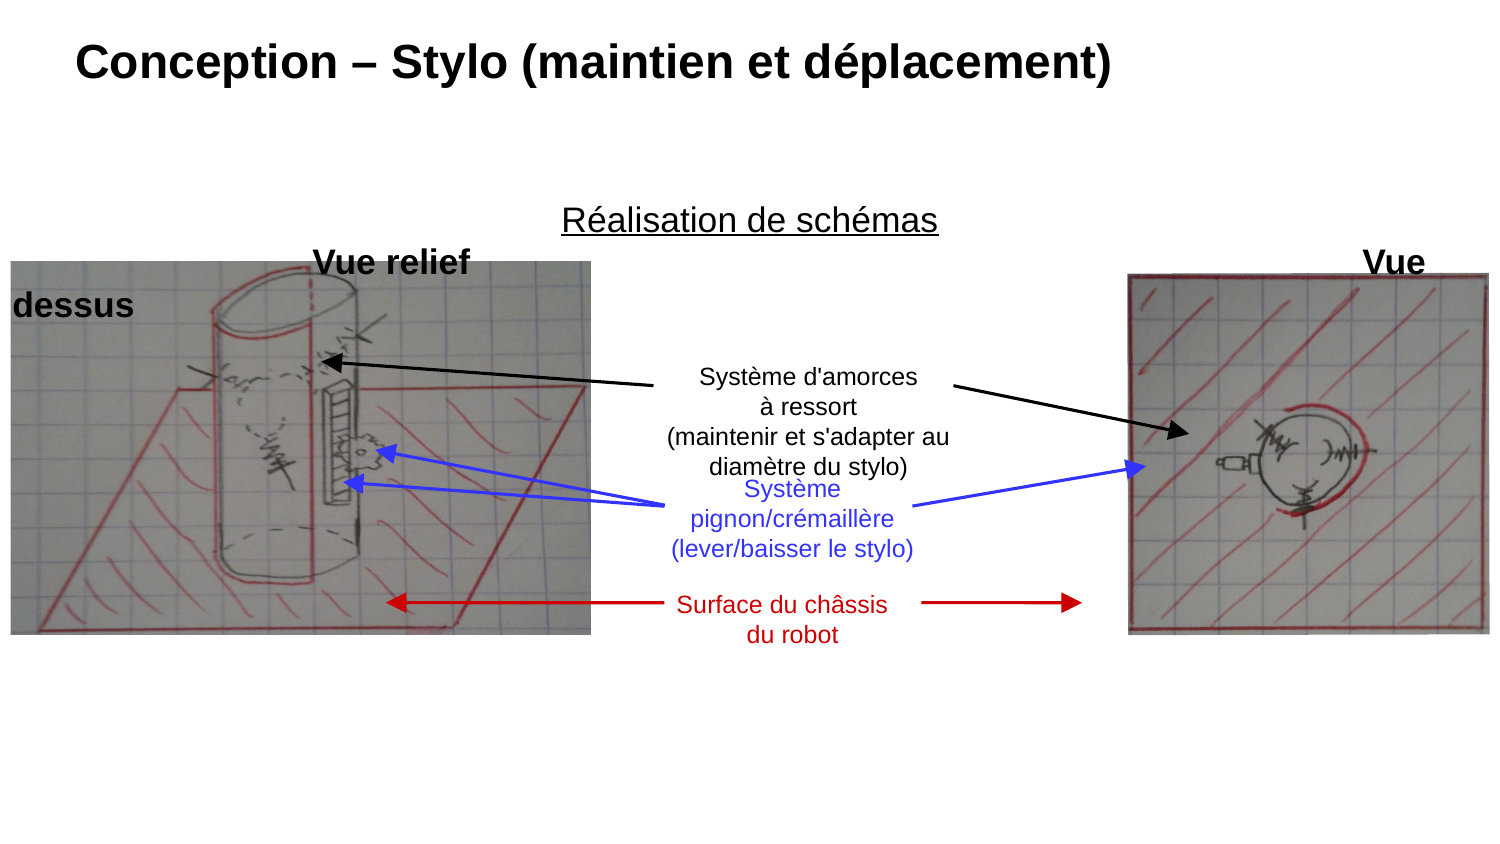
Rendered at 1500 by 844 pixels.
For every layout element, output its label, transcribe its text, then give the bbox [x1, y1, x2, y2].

text_box Conception – Stylo (maintien et déplacement) [75, 44, 1426, 89]
text_box Réalisation de schémas Vue relief Vue dessus [0, 160, 1500, 764]
